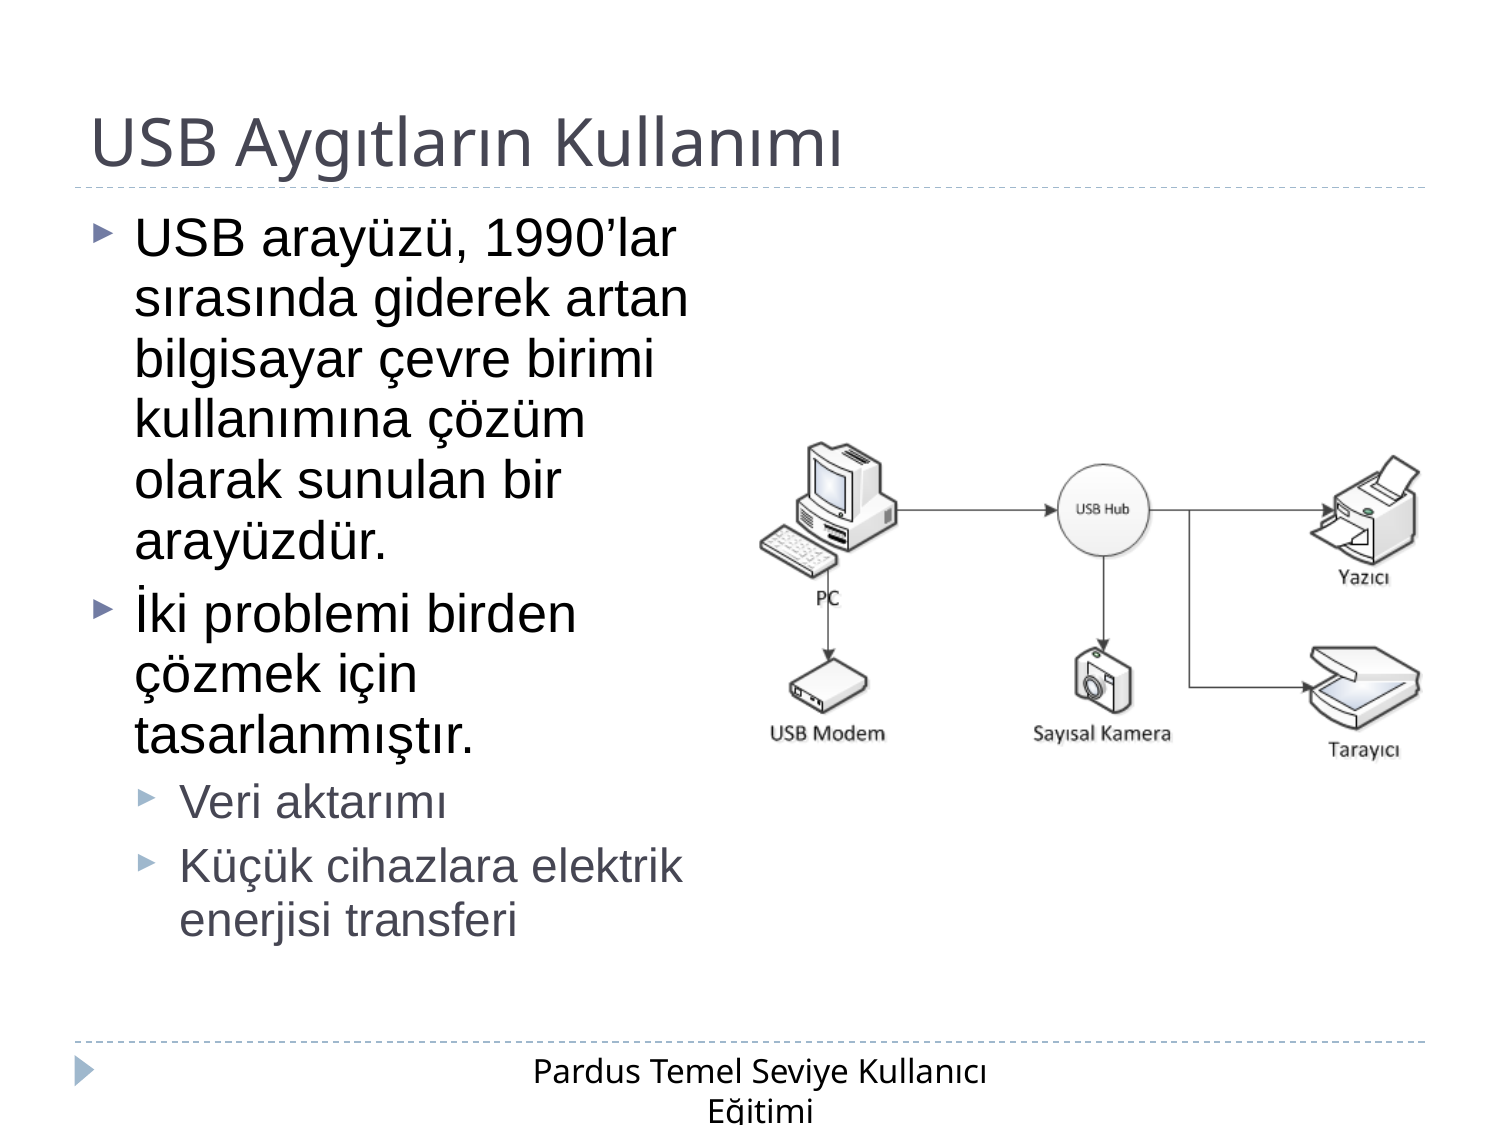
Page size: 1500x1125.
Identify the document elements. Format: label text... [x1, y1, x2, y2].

picture [759, 441, 1423, 767]
title USB Aygıtların Kullanımı [75, 37, 1425, 188]
list USB arayüzü, 1990’lar sırasında giderek artan bilgisayar çevre birimi kullanımına çözüm olarak sunulan bir arayüzdür. İki problemi birden çözmek için tasarlanmıştır. Veri aktarımı Küçük cihazlara elektrik enerjisi transferi [75, 200, 738, 1010]
